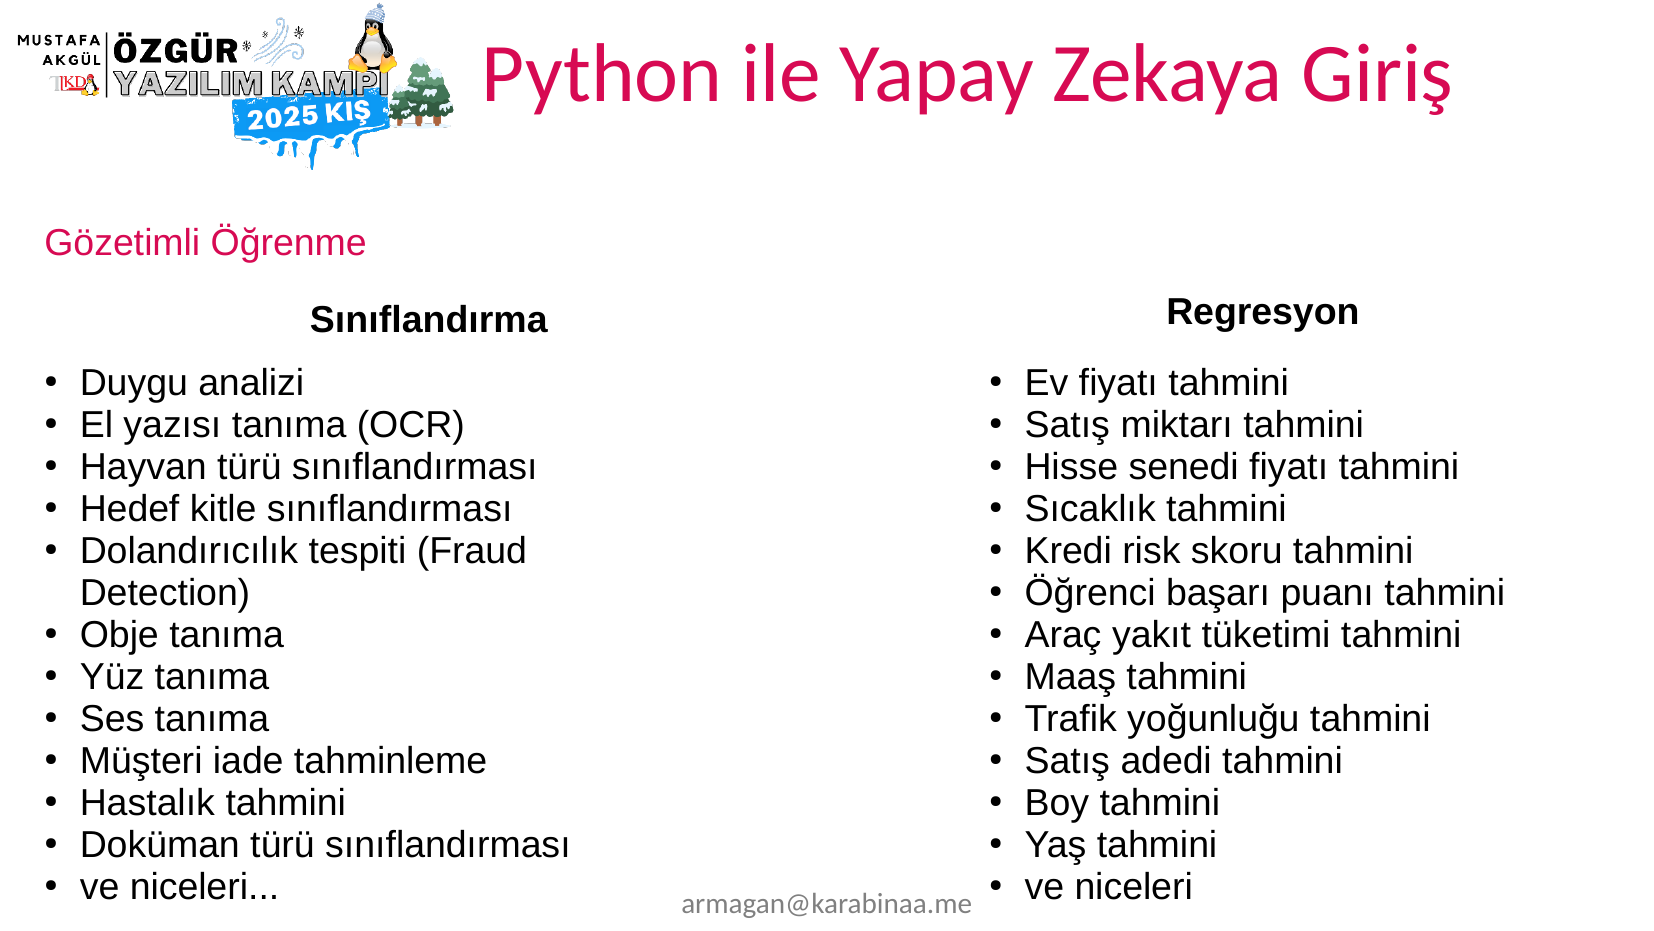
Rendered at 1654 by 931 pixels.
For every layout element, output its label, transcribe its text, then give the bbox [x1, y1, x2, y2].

text_box armagan@karabinaa.me [0, 877, 1654, 928]
text_box Sınıflandırma [295, 291, 563, 349]
text_box Python ile Yapay Zekaya Giriş [467, 10, 1654, 126]
picture [0, 0, 463, 177]
text_box Duygu analizi El yazısı tanıma (OCR) Hayvan türü sınıflandırması Hedef kitle sınıflandırması Dolandırıcılık tespiti (Fraud Detection) Obje tanıma Yüz tanıma Ses tanıma Müşteri iade tahminleme Hastalık tahmini Doküman türü sınıflandırması ve niceleri... [29, 354, 680, 916]
text_box Gözetimli Öğrenme [29, 213, 854, 271]
text_box Regresyon [1151, 283, 1376, 341]
text_box Ev fiyatı tahmini Satış miktarı tahmini Hisse senedi fiyatı tahmini Sıcaklık tahmini Kredi risk skoru tahmini Öğrenci başarı puanı tahmini Araç yakıt tüketimi tahmini Maaş tahmini Trafik yoğunluğu tahmini Satış adedi tahmini Boy tahmini Yaş tahmini ve niceleri [974, 354, 1625, 916]
